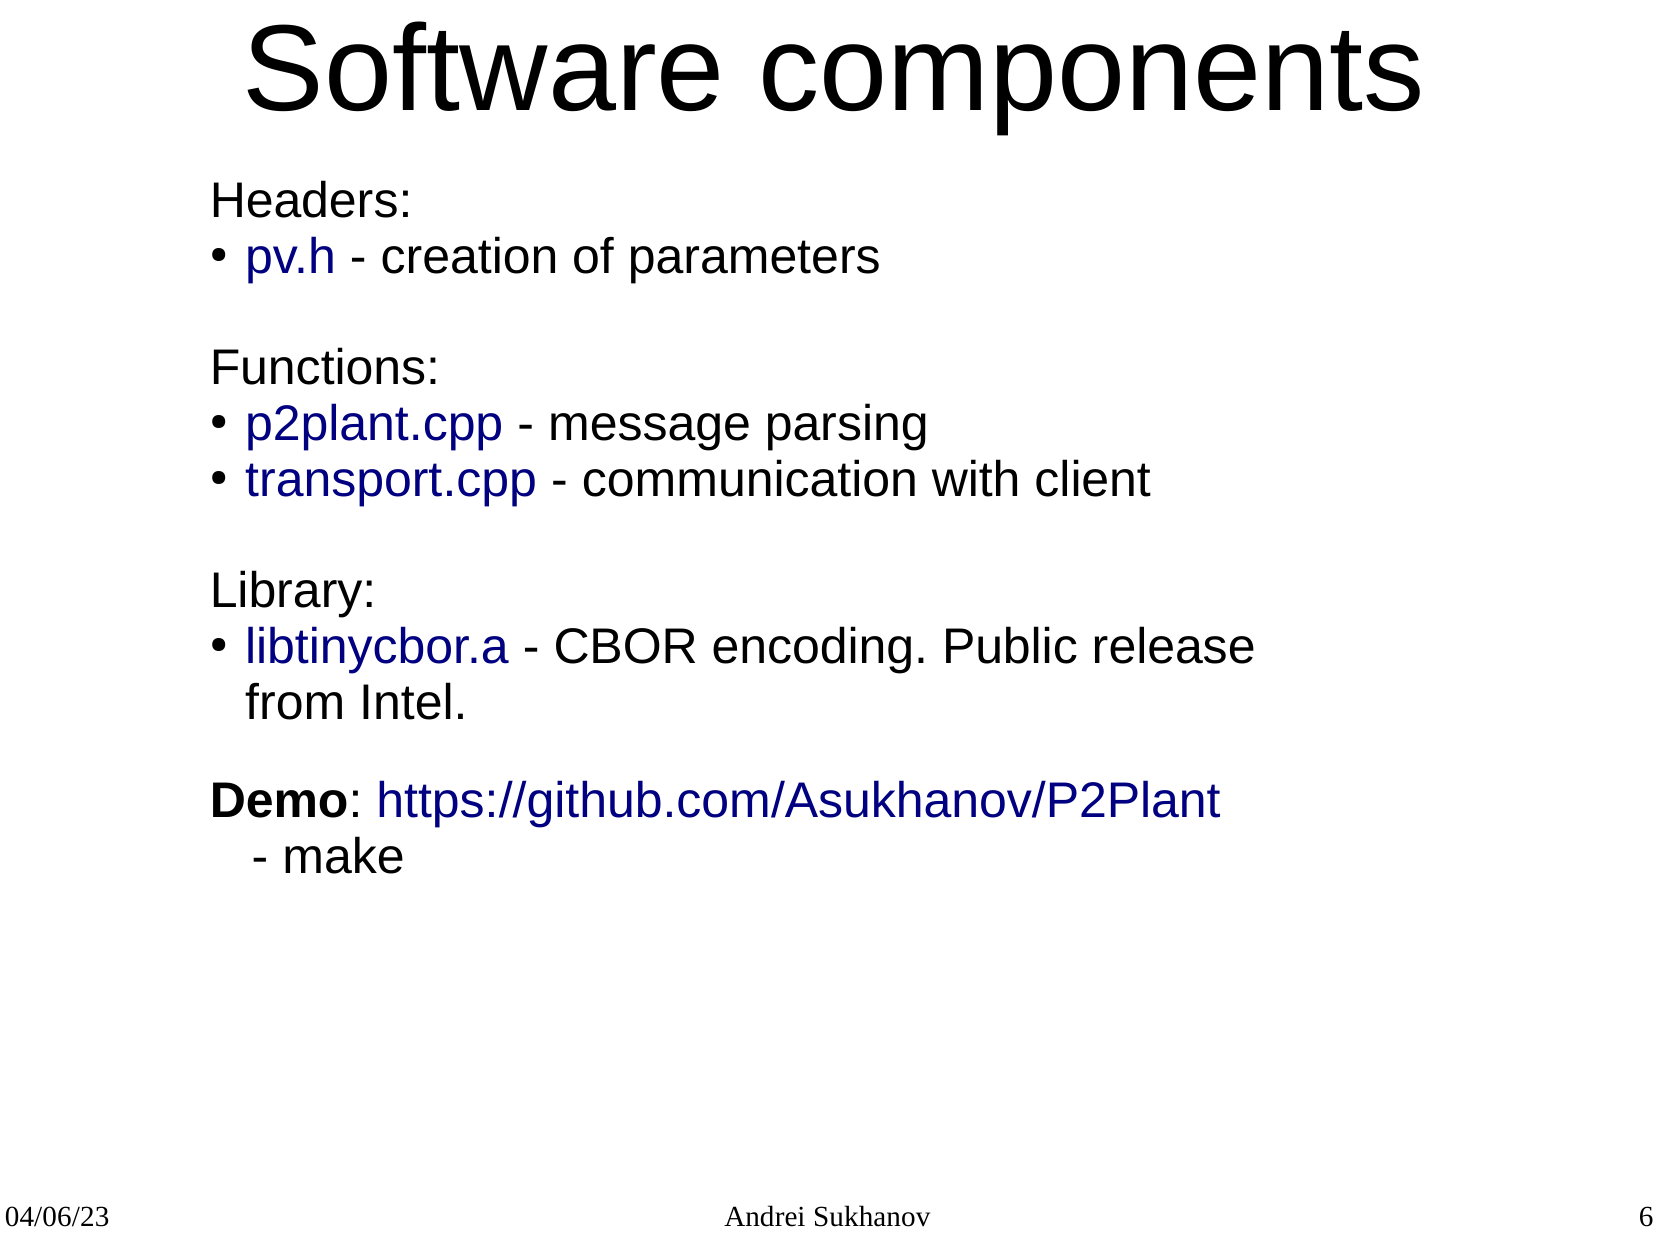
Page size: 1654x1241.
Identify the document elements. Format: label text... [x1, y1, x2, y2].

text_box Demo: https://github.com/Asukhanov/P2Plant - make [195, 765, 1336, 901]
title Software components [90, 0, 1579, 137]
text_box Headers: pv.h - creation of parameters Functions: p2plant.cpp - message parsing transport.cpp - communication with client Library: libtinycbor.a - CBOR encoding. Public release from Intel. [195, 165, 1336, 765]
